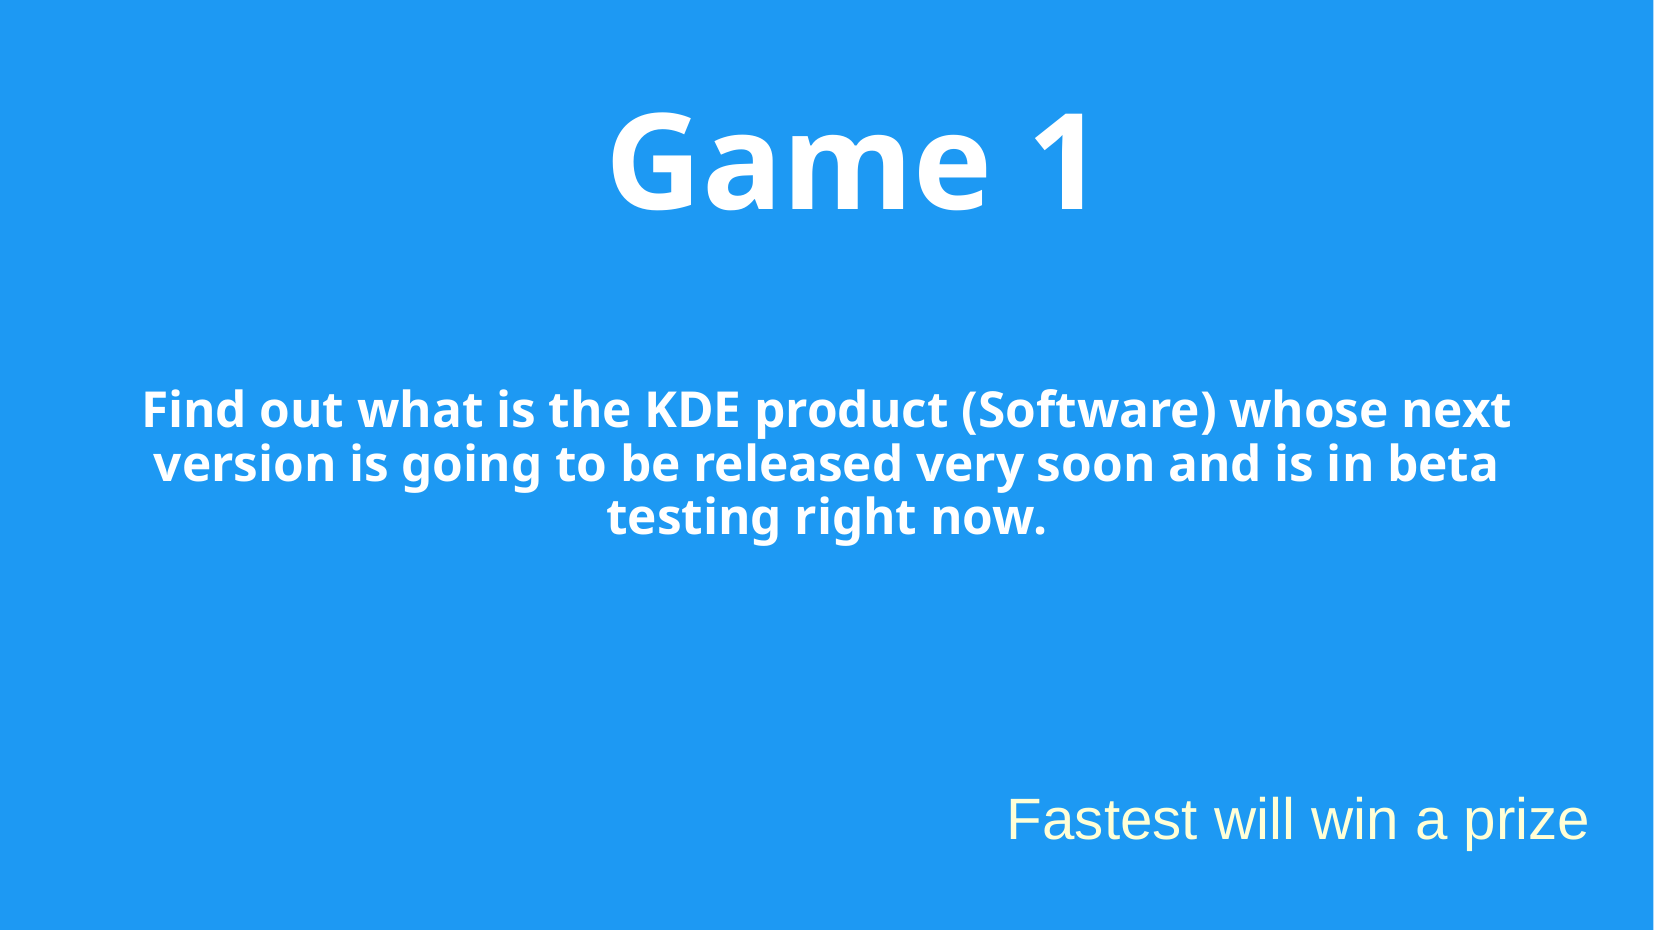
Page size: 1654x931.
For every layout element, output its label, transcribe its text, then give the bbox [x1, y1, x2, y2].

text_box Fastest will win a prize [992, 779, 1619, 898]
title Find out what is the KDE product (Software) whose next version is going to be released very soon and is in beta testing right now. [113, 375, 1540, 555]
title Game 1 [141, 70, 1568, 251]
